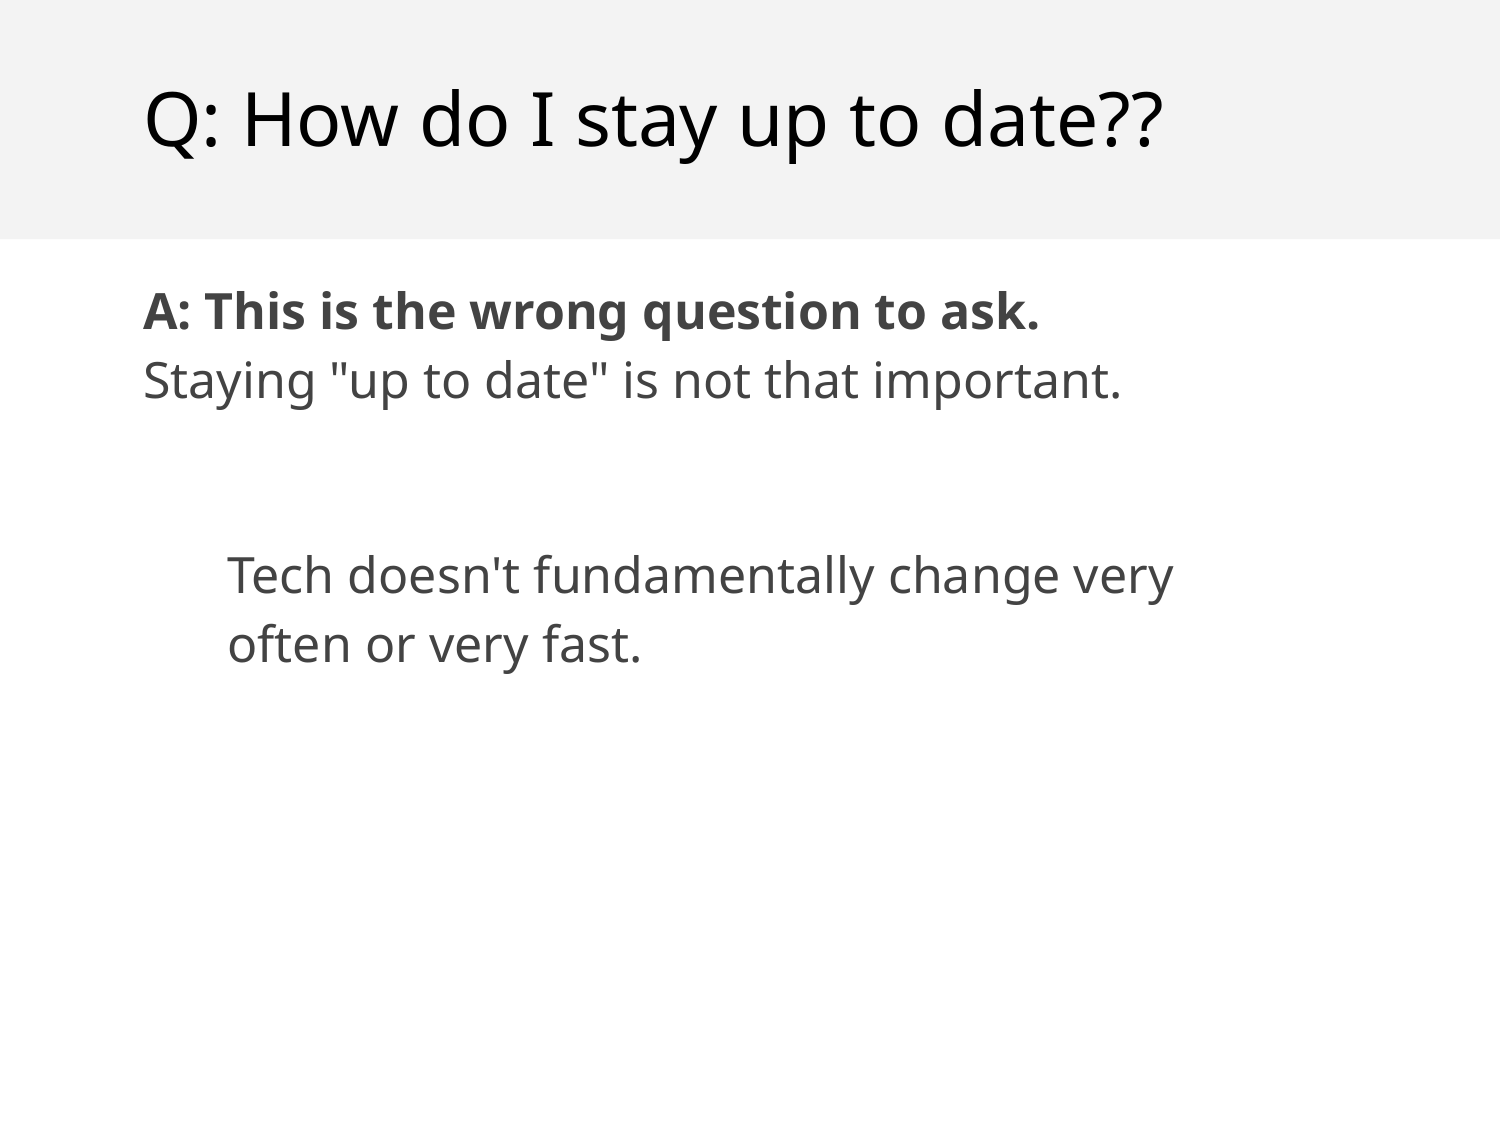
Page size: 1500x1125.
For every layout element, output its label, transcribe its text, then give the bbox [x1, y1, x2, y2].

list Tech doesn't fundamentally change very often or very fast. [212, 519, 1229, 993]
title Q: How do I stay up to date?? [128, 56, 1372, 183]
list A: This is the wrong question to ask. Staying "up to date" is not that important. [128, 255, 1372, 450]
